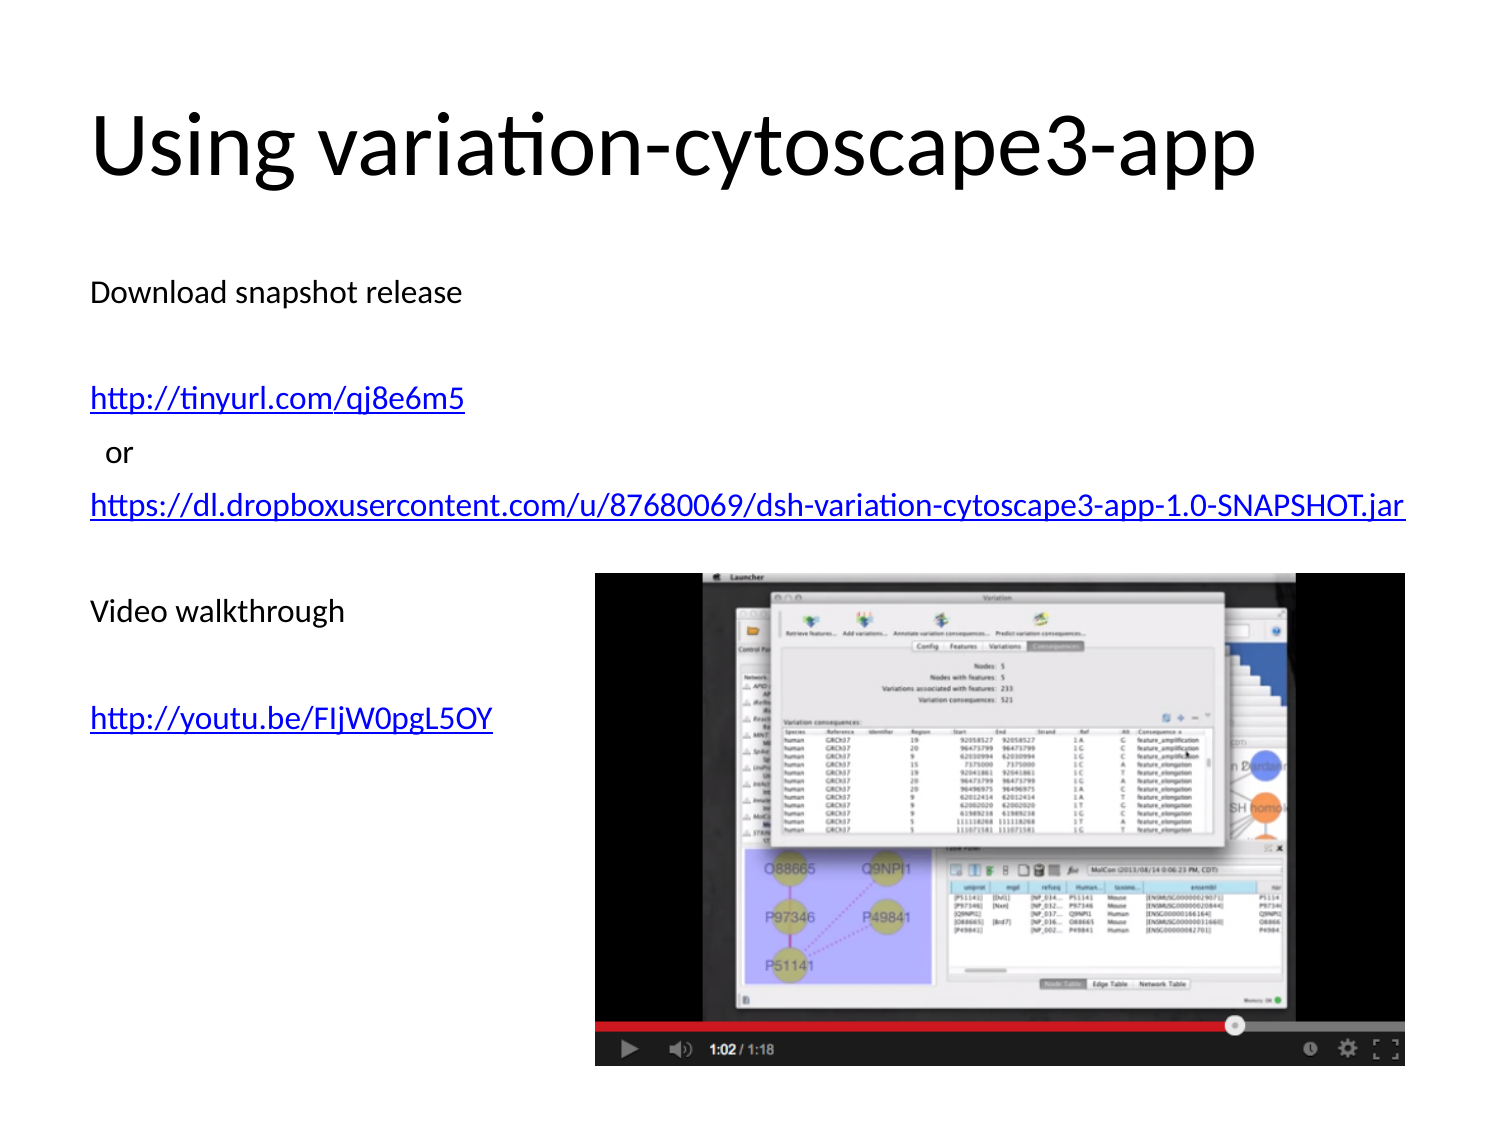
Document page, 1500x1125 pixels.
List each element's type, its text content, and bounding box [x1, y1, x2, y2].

list Download snapshot release http://tinyurl.com/qj8e6m5 or https://dl.dropboxusercontent.com/u/87680069/dsh-variation-cytoscape3-app-1.0-SNAPSHOT.jar Video walkthrough http://youtu.be/FIjW0pgL5OY [75, 262, 1425, 1005]
title Using variation-cytoscape3-app [75, 45, 1425, 233]
picture [595, 573, 1405, 1067]
